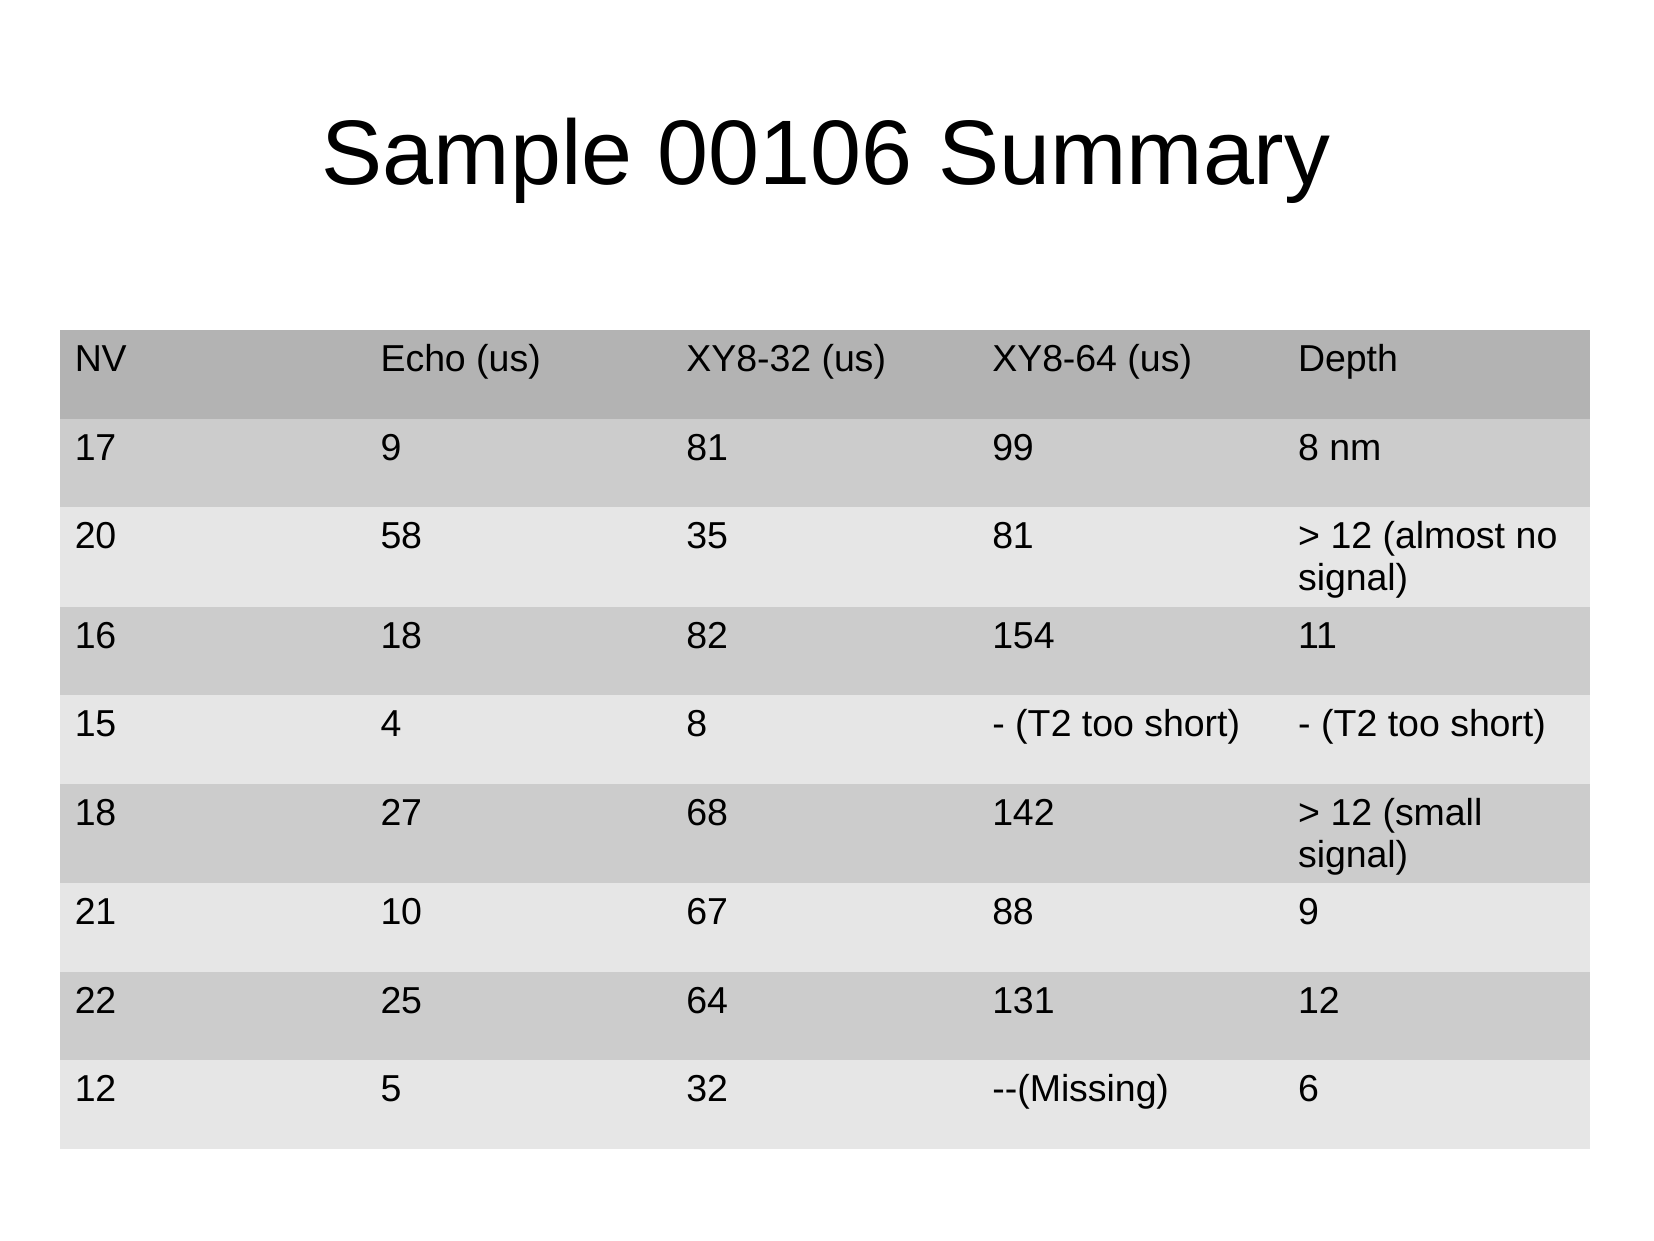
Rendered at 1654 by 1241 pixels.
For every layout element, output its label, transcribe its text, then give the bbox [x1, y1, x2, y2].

table_cell 16 [60, 607, 366, 695]
table_cell 67 [672, 883, 978, 972]
table_cell 9 [366, 419, 672, 507]
table_cell 142 [978, 784, 1283, 883]
table_cell > 12 (almost no signal) [1283, 507, 1590, 607]
table_cell 12 [60, 1060, 366, 1149]
table_header Depth [1283, 330, 1590, 419]
table_cell 15 [60, 695, 366, 784]
table_cell 9 [1283, 883, 1590, 972]
table_cell 68 [672, 784, 978, 883]
table_cell --(Missing) [978, 1060, 1283, 1149]
table_cell 20 [60, 507, 366, 607]
table_cell 21 [60, 883, 366, 972]
table_header NV [60, 330, 366, 419]
table_cell 81 [672, 419, 978, 507]
table_cell > 12 (small signal) [1283, 784, 1590, 883]
table_cell 8 [672, 695, 978, 784]
table_cell - (T2 too short) [1283, 695, 1590, 784]
table_cell 8 nm [1283, 419, 1590, 507]
table_cell 154 [978, 607, 1283, 695]
table_header Echo (us) [366, 330, 672, 419]
table_cell 22 [60, 972, 366, 1060]
table_cell - (T2 too short) [978, 695, 1283, 784]
table_cell 99 [978, 419, 1283, 507]
title Sample 00106 Summary [82, 49, 1571, 257]
table_cell 32 [672, 1060, 978, 1149]
table_cell 82 [672, 607, 978, 695]
table_cell 58 [366, 507, 672, 607]
table_cell 25 [366, 972, 672, 1060]
table_cell 10 [366, 883, 672, 972]
table_cell 6 [1283, 1060, 1590, 1149]
table_header XY8-64 (us) [978, 330, 1283, 419]
table_header XY8-32 (us) [672, 330, 978, 419]
table_cell 5 [366, 1060, 672, 1149]
table_cell 35 [672, 507, 978, 607]
table_cell 64 [672, 972, 978, 1060]
table_cell 4 [366, 695, 672, 784]
table_cell 88 [978, 883, 1283, 972]
table_cell 18 [366, 607, 672, 695]
table_cell 17 [60, 419, 366, 507]
table_cell 131 [978, 972, 1283, 1060]
table_cell 81 [978, 507, 1283, 607]
table_cell 27 [366, 784, 672, 883]
table_cell 18 [60, 784, 366, 883]
table_cell 12 [1283, 972, 1590, 1060]
table_cell 11 [1283, 607, 1590, 695]
